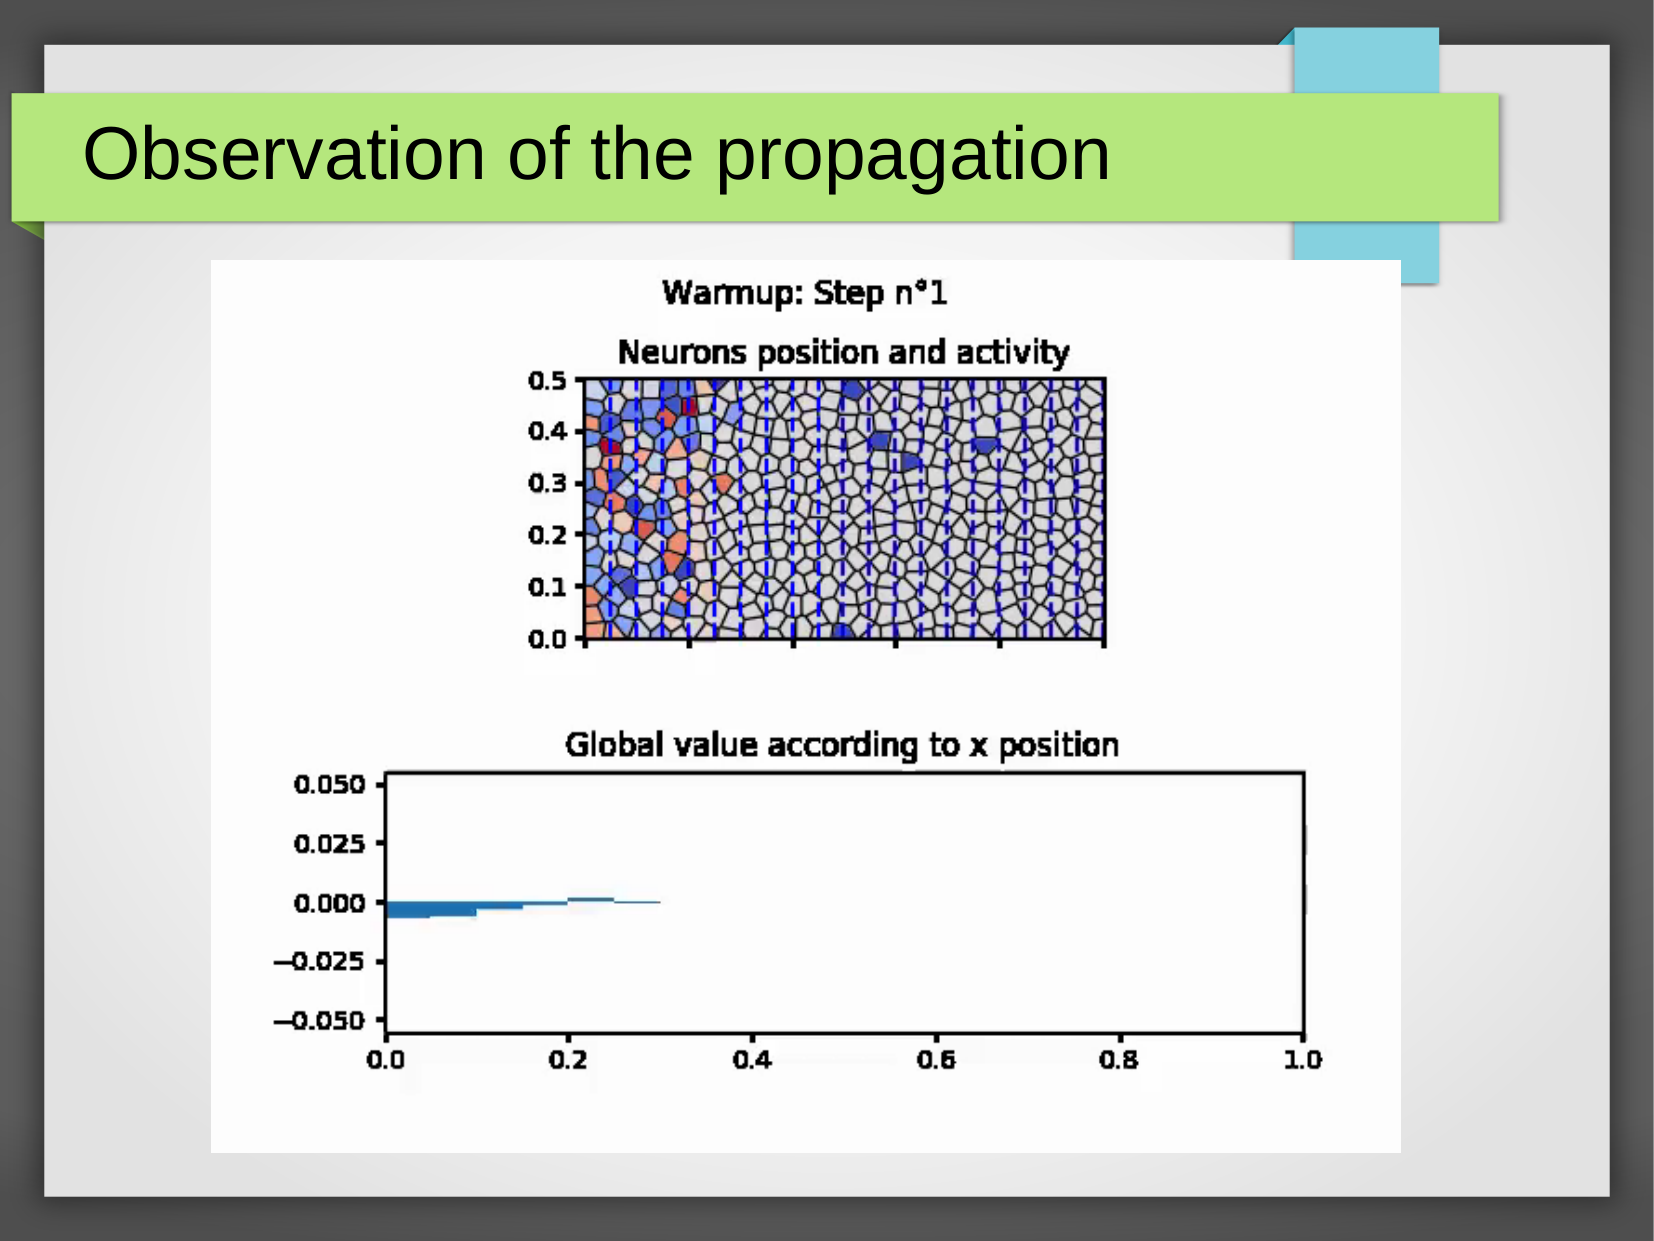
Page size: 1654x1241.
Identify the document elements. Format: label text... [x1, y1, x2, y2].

picture [0, 0, 1654, 1241]
text_box [210, 259, 1402, 1154]
title Observation of the propagation [82, 94, 1264, 213]
